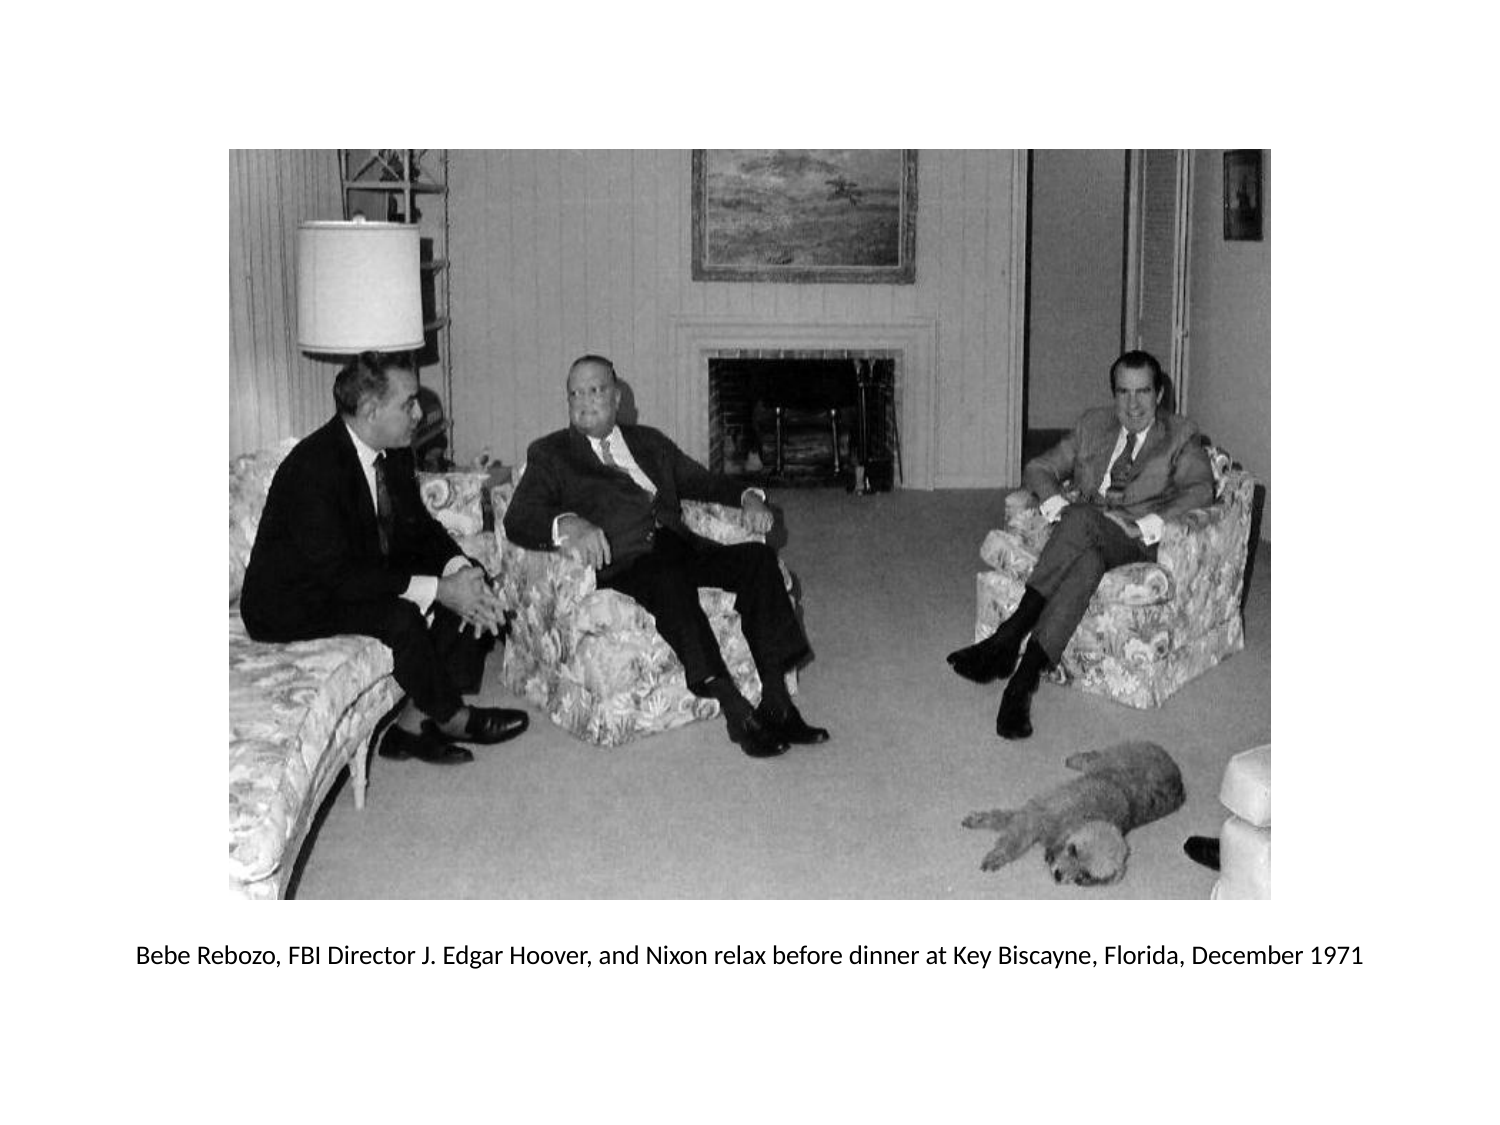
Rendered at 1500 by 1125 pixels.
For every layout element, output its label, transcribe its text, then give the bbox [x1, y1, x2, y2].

text_box Bebe Rebozo, FBI Director J. Edgar Hoover, and Nixon relax before dinner at Key Biscayne, Florida, December 1971 [121, 929, 1379, 978]
picture [229, 149, 1271, 900]
